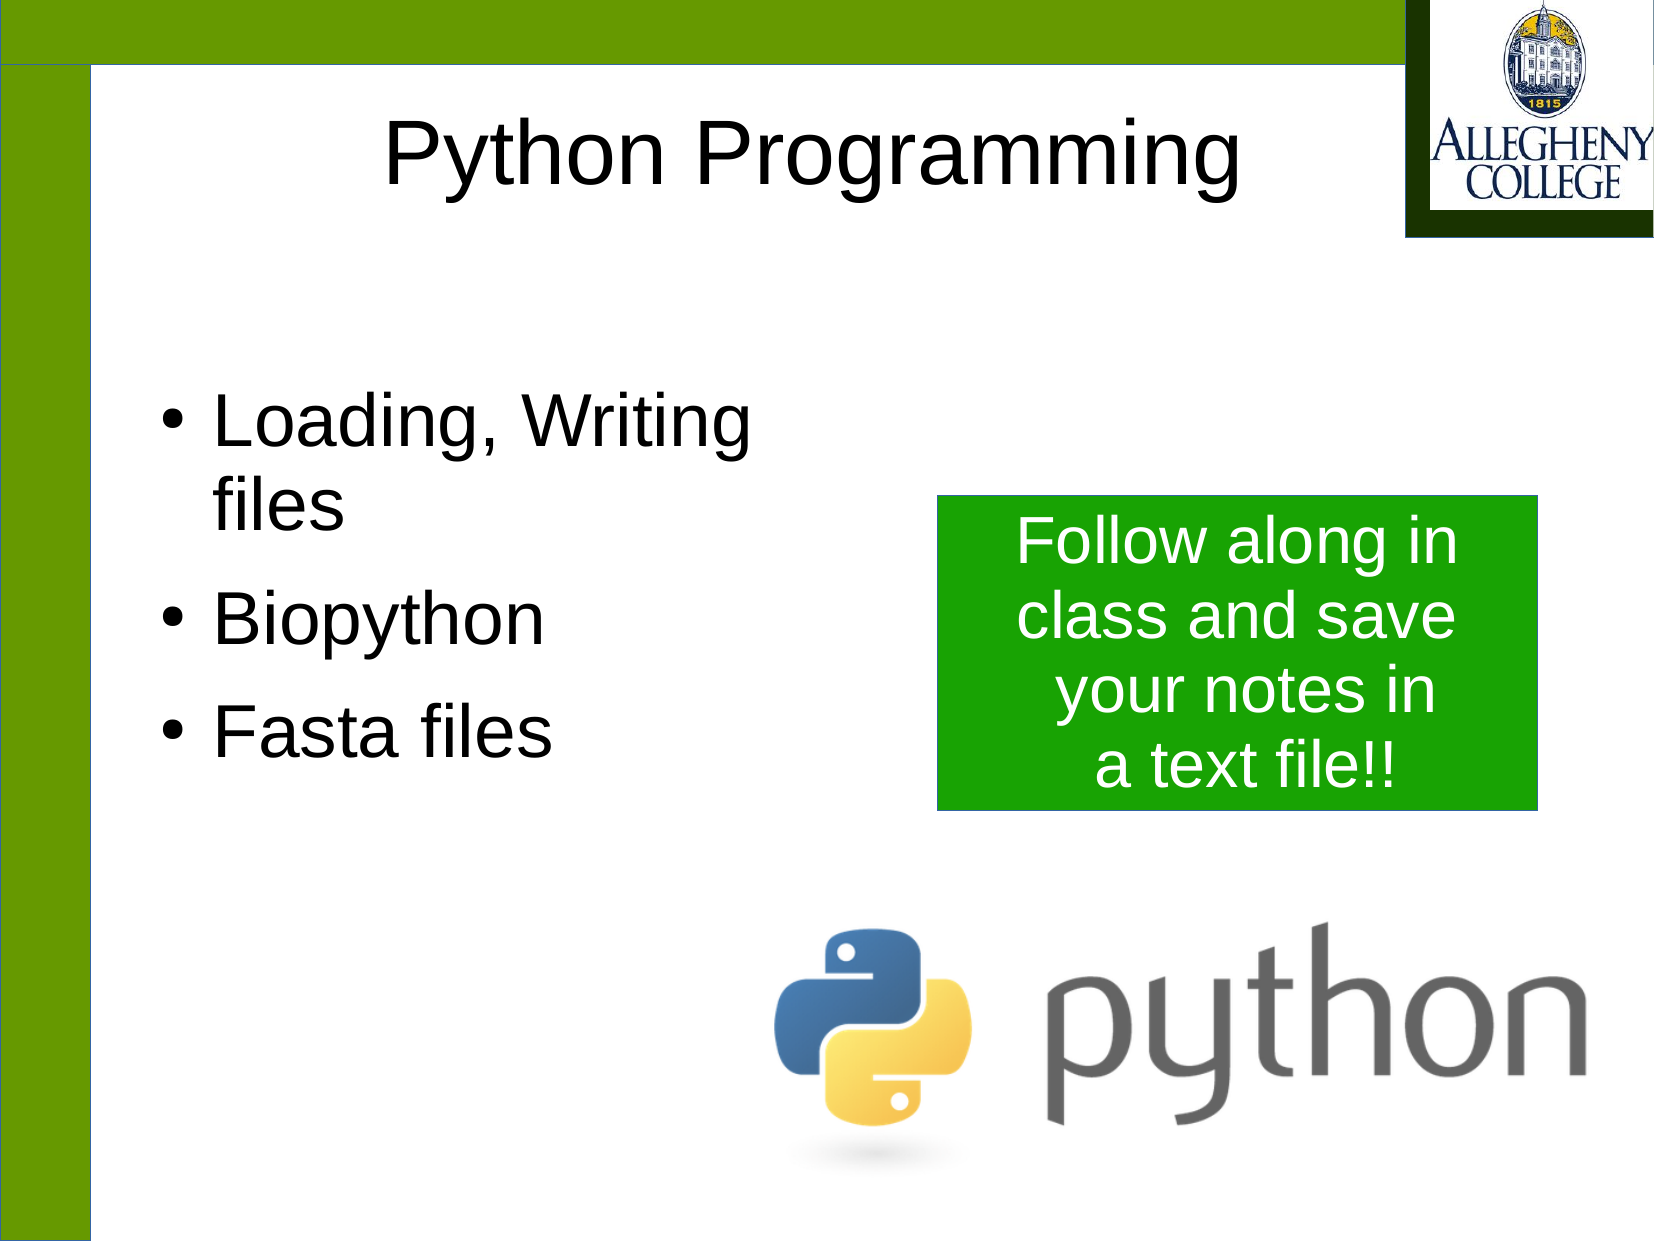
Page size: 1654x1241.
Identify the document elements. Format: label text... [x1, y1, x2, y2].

title Python Programming [112, 65, 1515, 257]
picture [765, 897, 1611, 1194]
list Loading, Writing files Biopython Fasta files [141, 378, 856, 981]
picture [1430, 0, 1654, 210]
text_box [0, 0, 1654, 1241]
text_box Follow along in class and save your notes in a text file!! [937, 495, 1538, 811]
